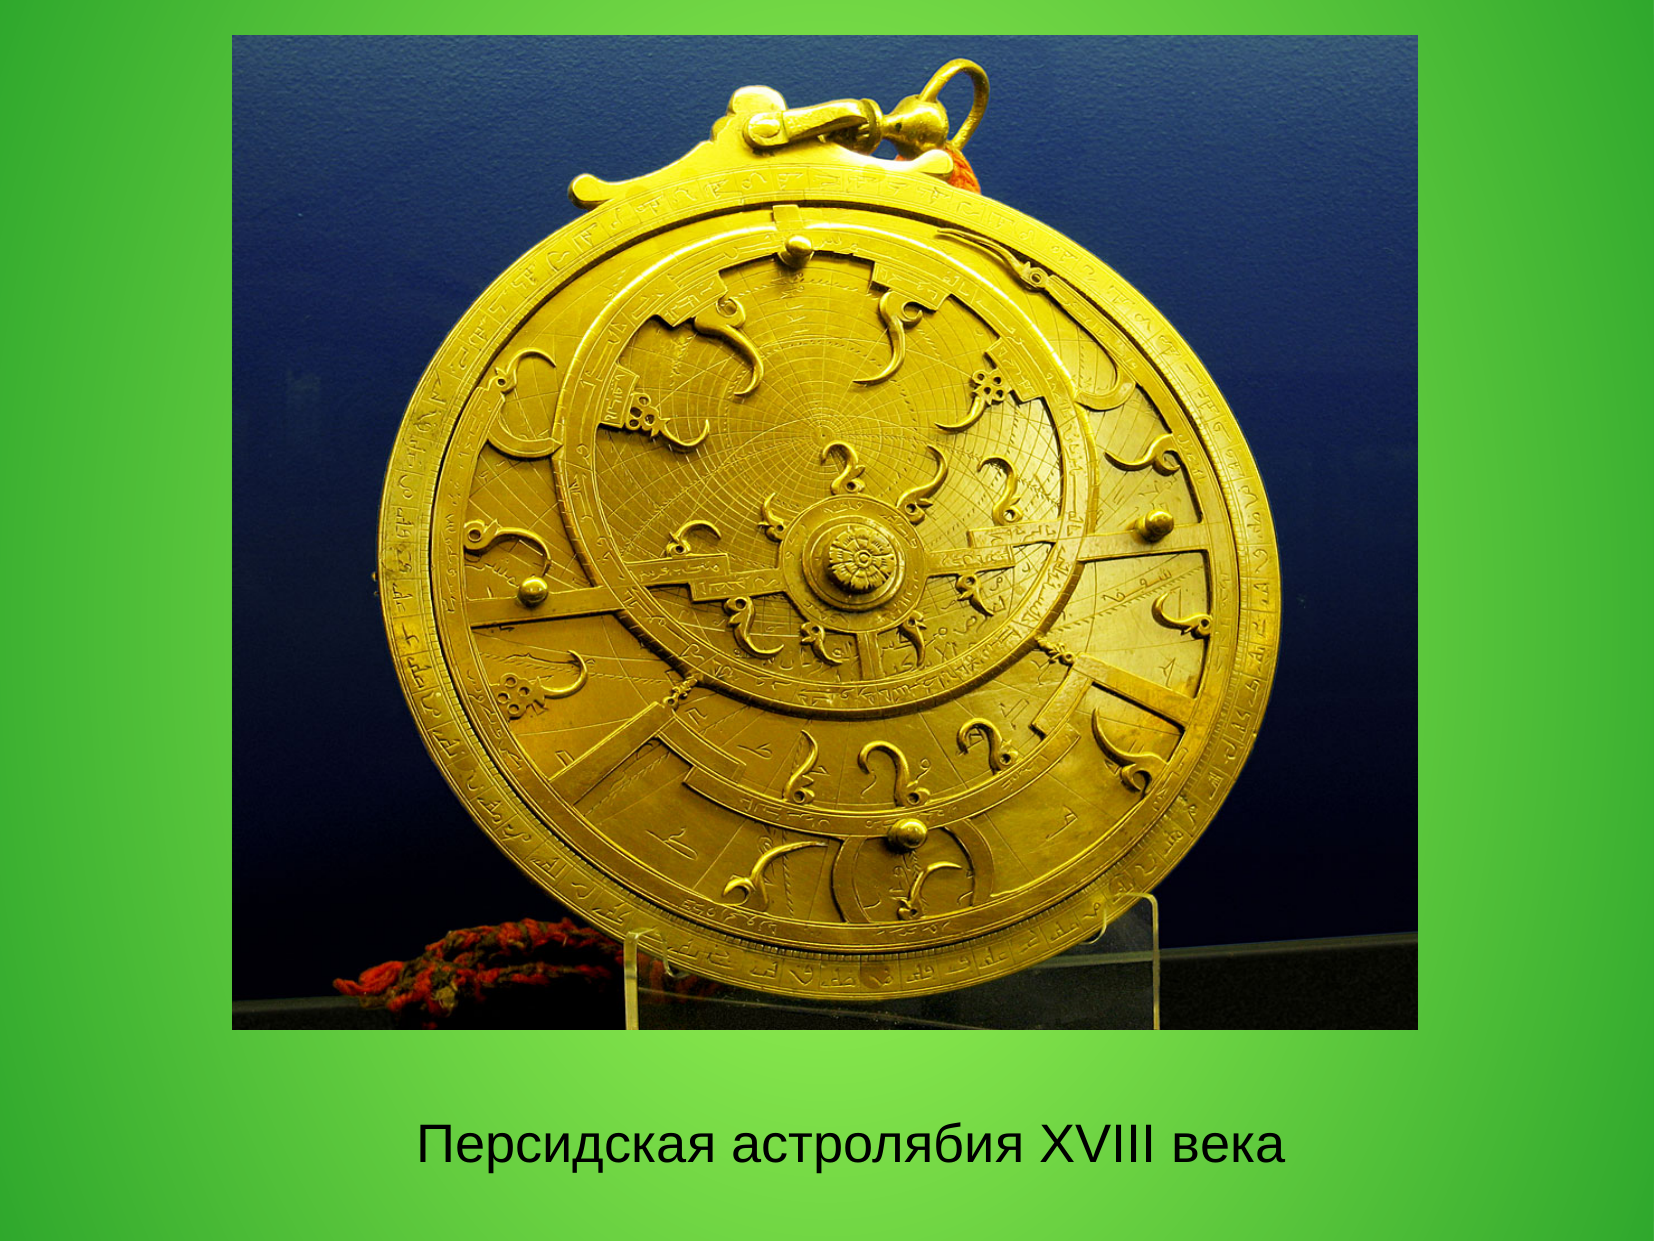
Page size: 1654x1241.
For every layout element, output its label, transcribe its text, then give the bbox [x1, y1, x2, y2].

text_box Персидская астролябия XVIII века [401, 1105, 1301, 1182]
picture [232, 35, 1418, 1030]
